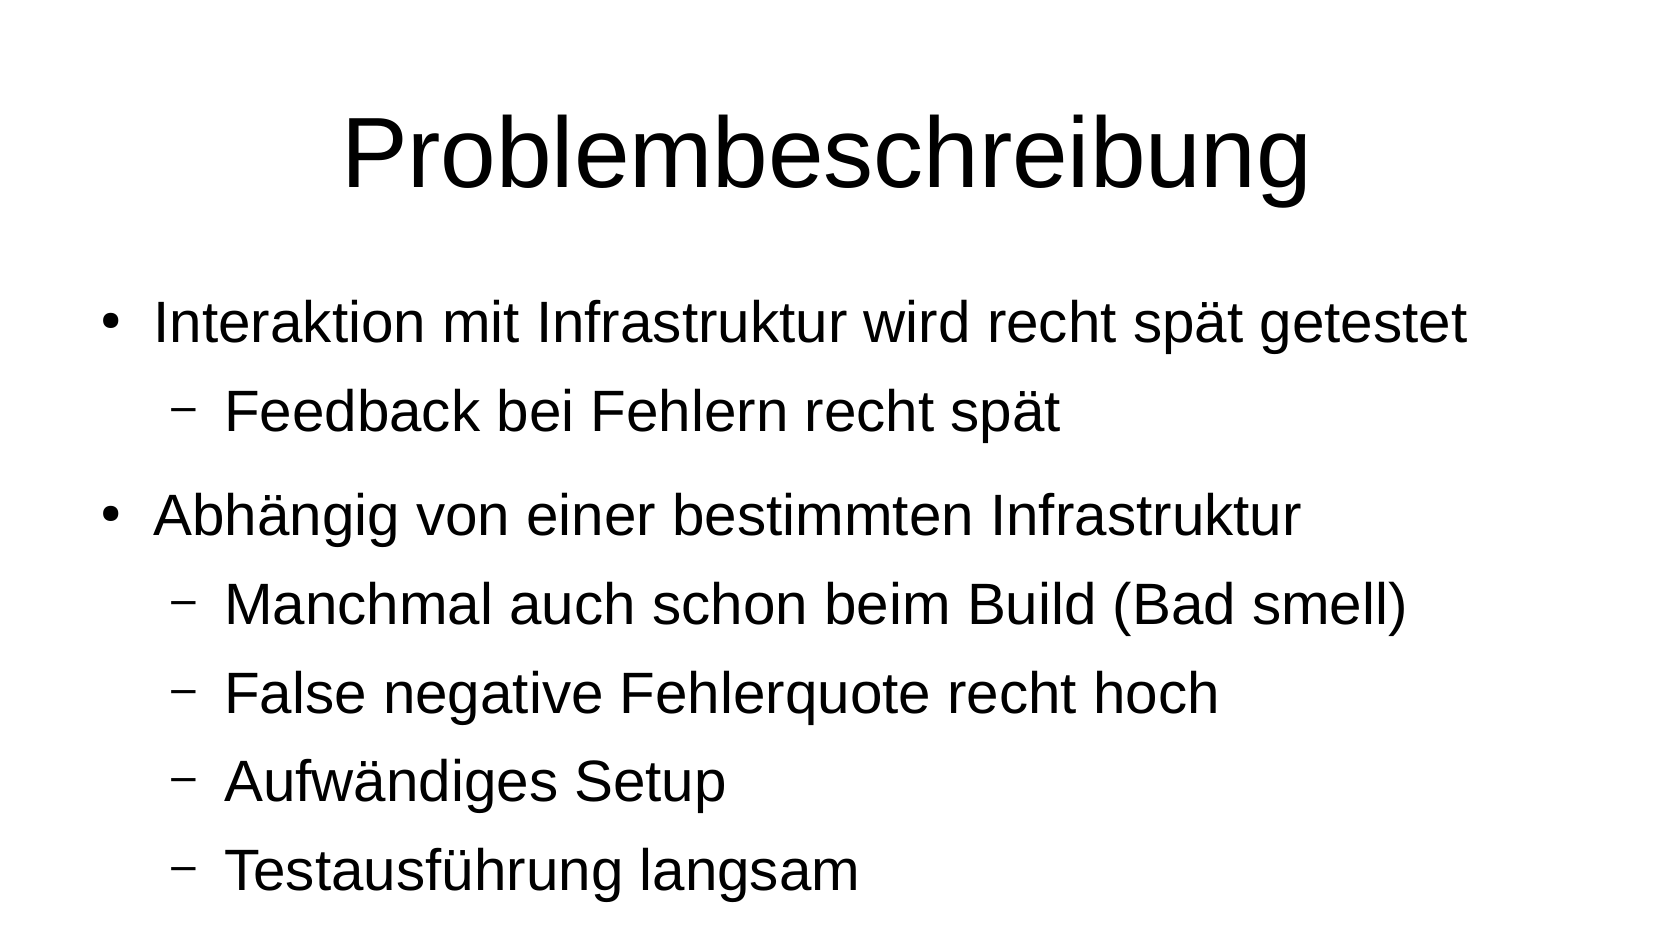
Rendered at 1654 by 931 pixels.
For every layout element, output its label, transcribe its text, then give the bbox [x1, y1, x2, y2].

list Interaktion mit Infrastruktur wird recht spät getestet Feedback bei Fehlern recht spät Abhängig von einer bestimmten Infrastruktur Manchmal auch schon beim Build (Bad smell) False negative Fehlerquote recht hoch Aufwändiges Setup Testausführung langsam [82, 290, 1571, 931]
title Problembeschreibung [82, 49, 1571, 257]
